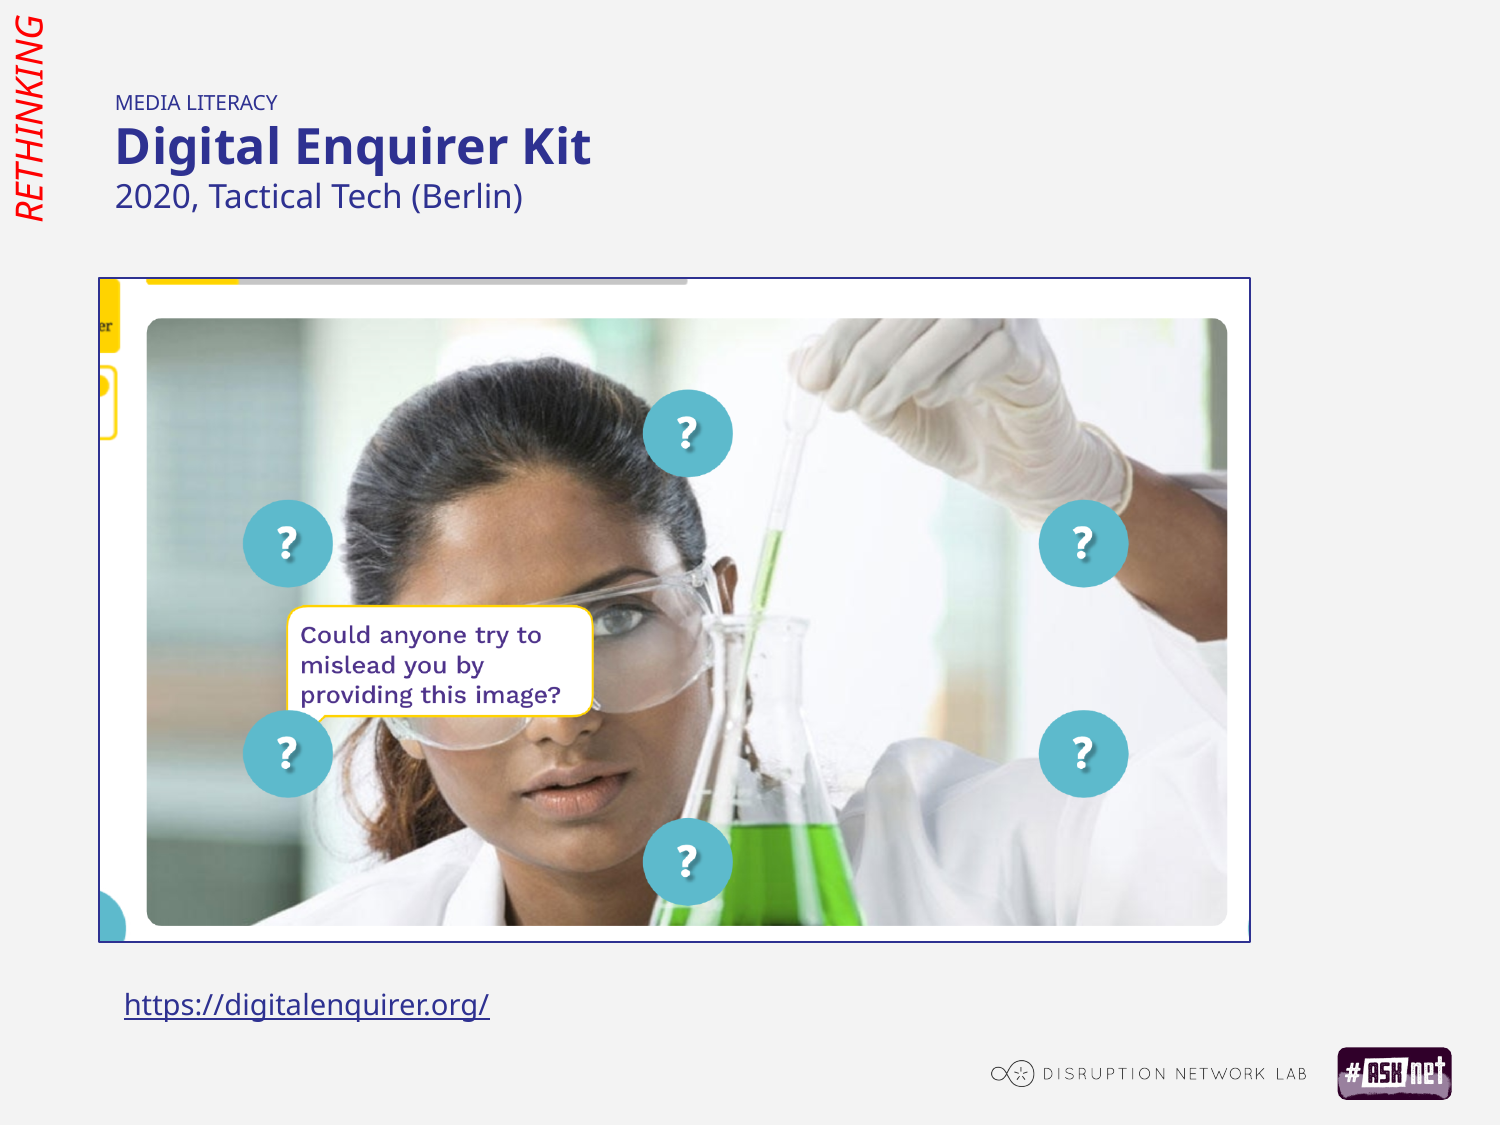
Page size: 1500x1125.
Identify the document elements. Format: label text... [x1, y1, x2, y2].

picture [991, 1060, 1306, 1087]
picture [1337, 1047, 1452, 1100]
text_box RETHINKING [0, 0, 56, 1121]
text_box MEDIA LITERACY Digital Enquirer Kit 2020, Tactical Tech (Berlin) [99, 75, 1198, 160]
text_box https://digitalenquirer.org/ [108, 971, 1074, 1016]
picture [99, 278, 1250, 942]
